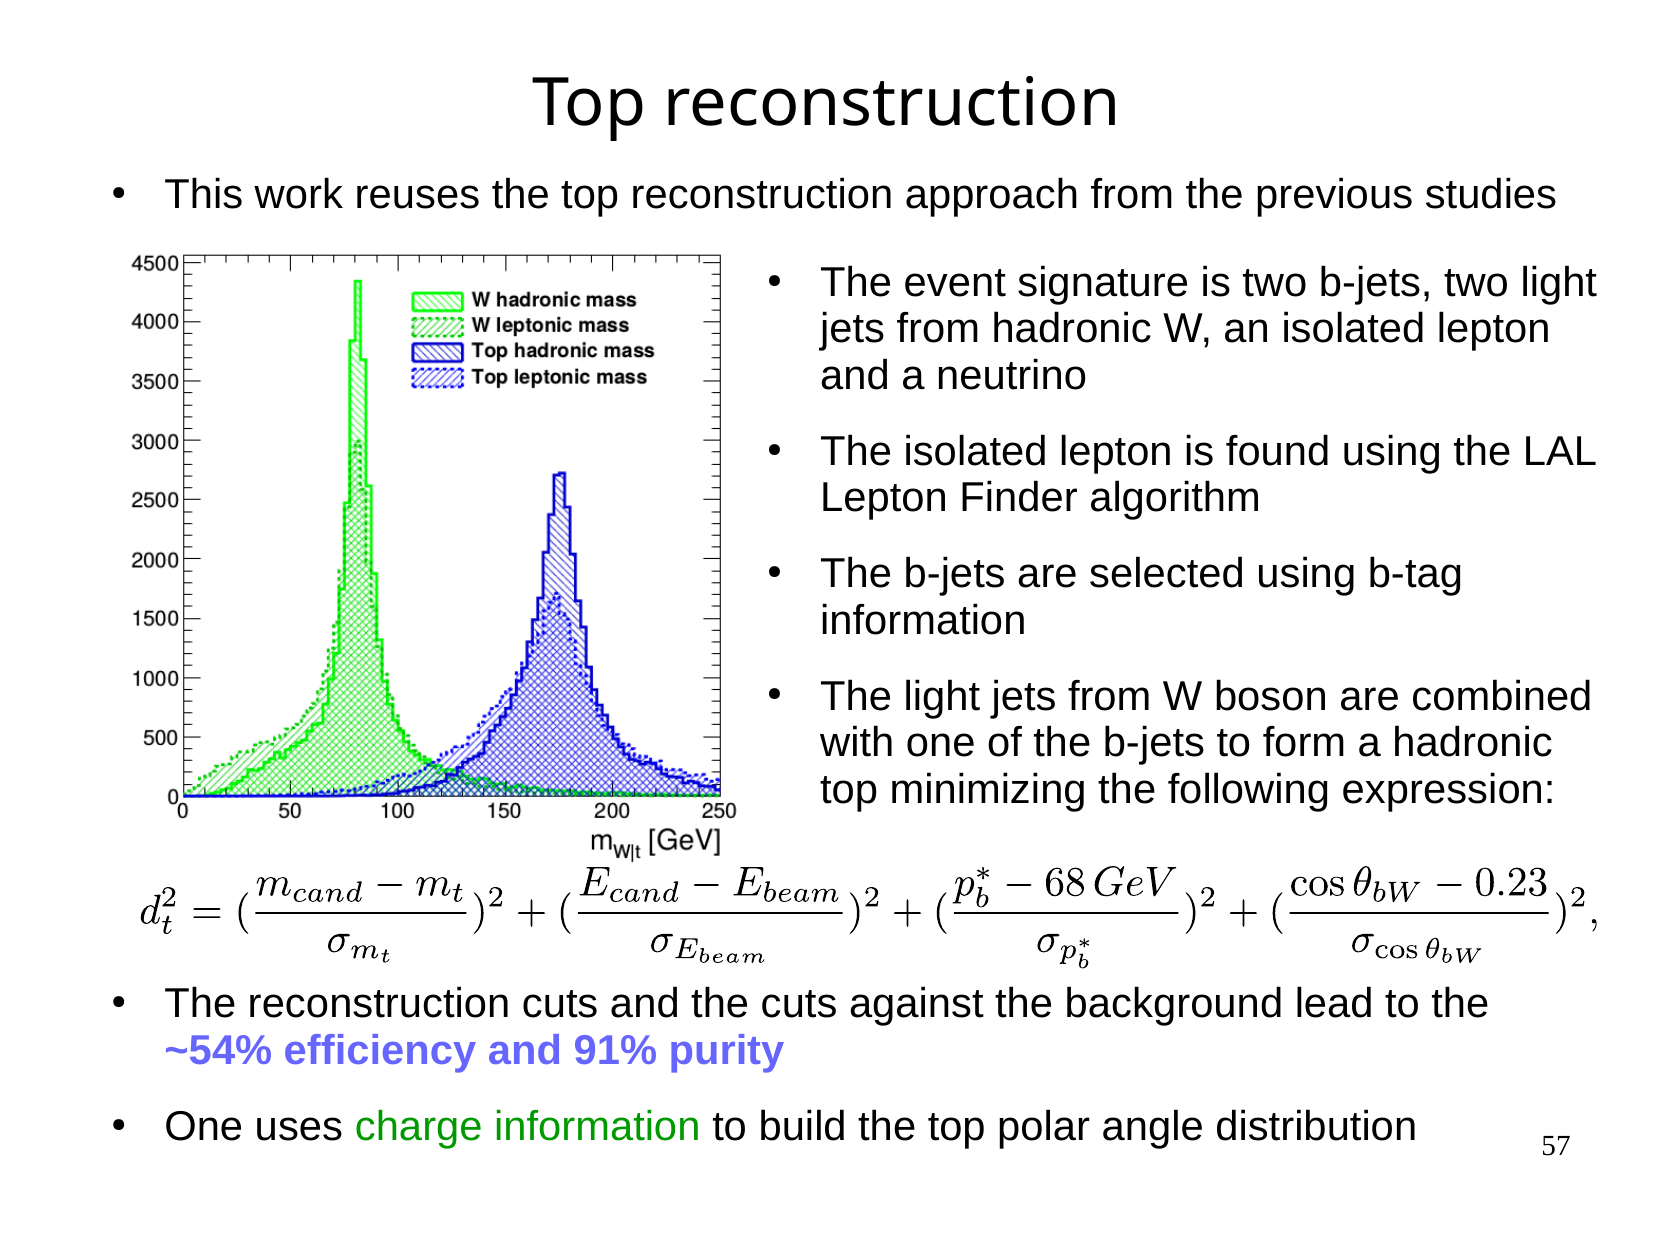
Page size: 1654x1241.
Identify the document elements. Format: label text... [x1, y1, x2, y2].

title Top reconstruction [82, 49, 1571, 151]
list The event signature is two b-jets, two light jets from hadronic W, an isolated lepton and a neutrino The isolated lepton is found using the LAL Lepton Finder algorithm The b-jets are selected using b-tag information The light jets from W boson are combined with one of the b-jets to form a hadronic top minimizing the following expression: [749, 258, 1609, 844]
list The reconstruction cuts and the cuts against the background lead to the ~54% efficiency and 91% purity One uses charge information to build the top polar angle distribution [93, 980, 1605, 1204]
picture [127, 236, 750, 866]
text_box [139, 866, 1600, 969]
list This work reuses the top reconstruction approach from the previous studies [93, 171, 1605, 319]
